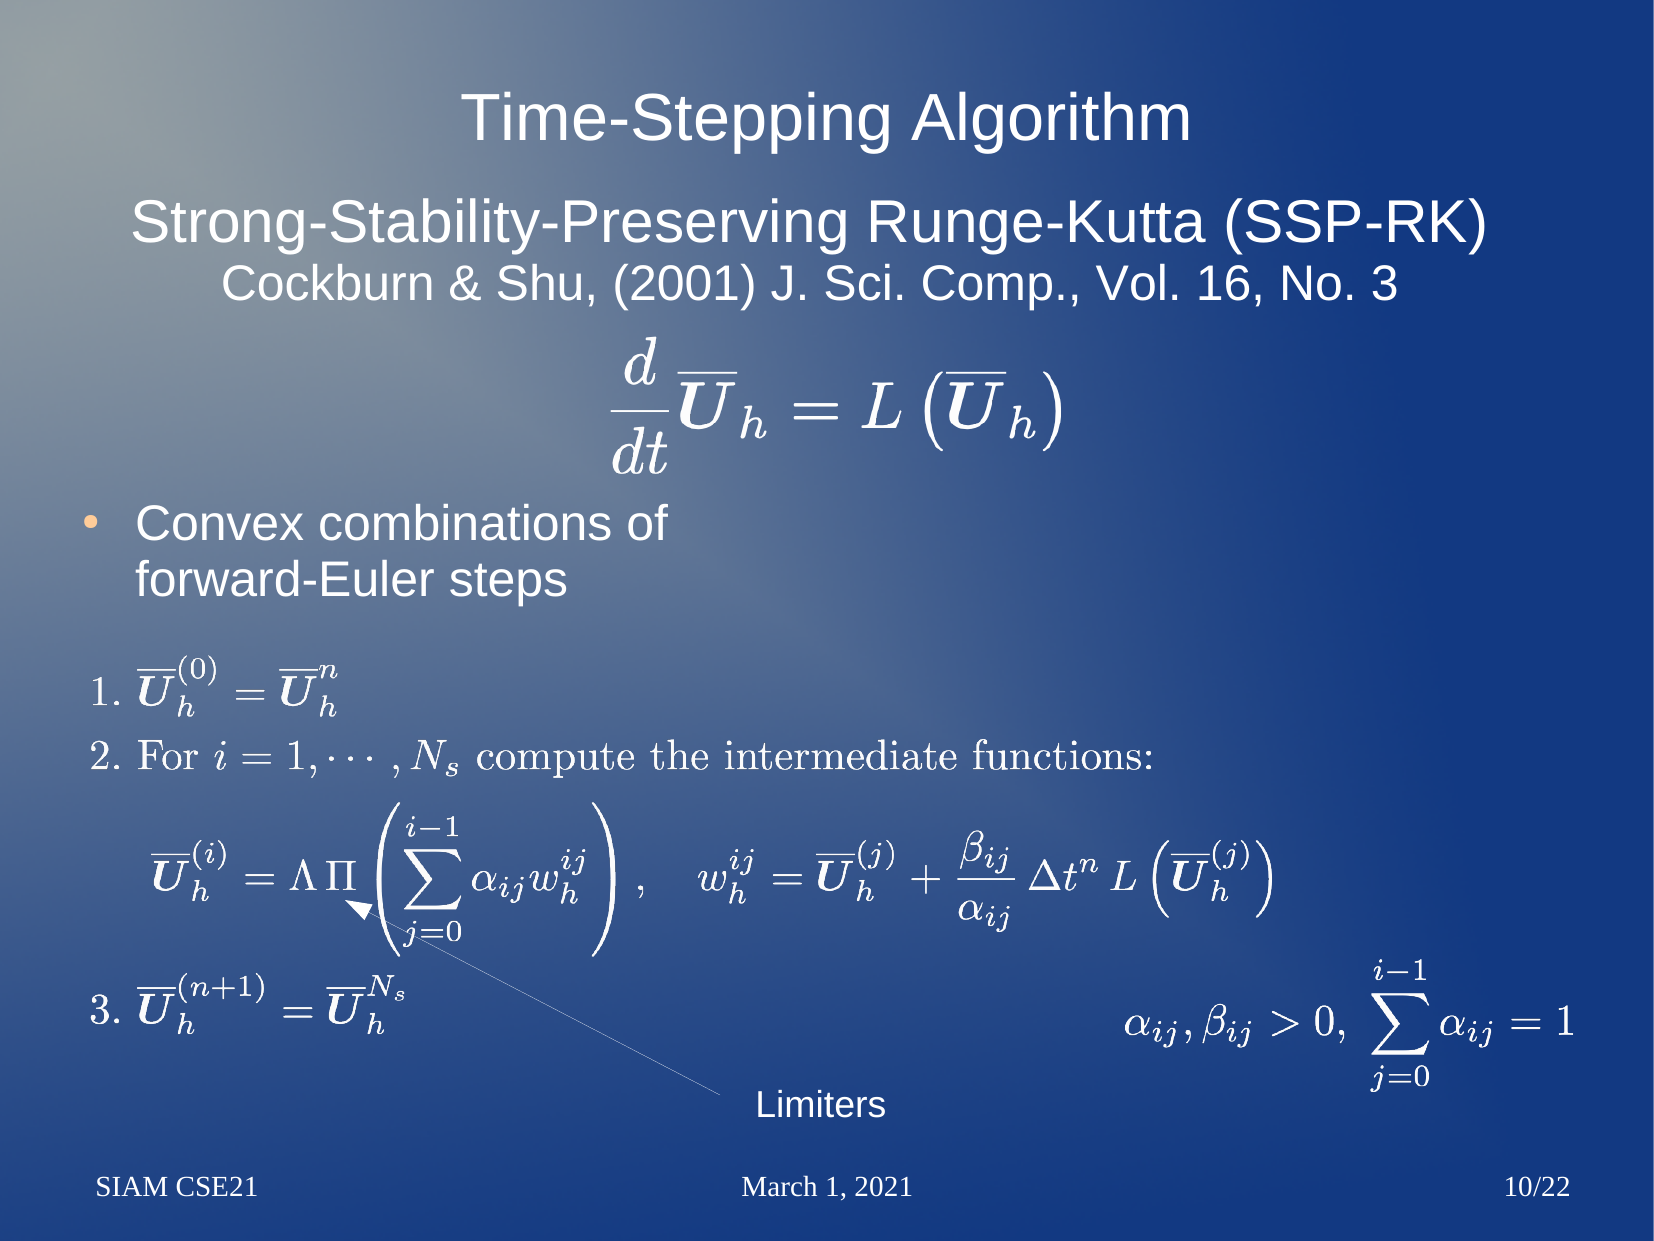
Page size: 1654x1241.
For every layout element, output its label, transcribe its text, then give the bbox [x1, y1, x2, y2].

text_box Limiters [740, 1075, 916, 1133]
title Strong-Stability-Preserving Runge-Kutta (SSP-RK) Cockburn & Shu, (2001) J. Sci. Comp., Vol. 16, No. 3 [117, 162, 1503, 336]
picture [0, 0, 1654, 1241]
title Time-Stepping Algorithm [82, 13, 1571, 222]
list Convex combinations of forward-Euler steps [64, 495, 706, 661]
